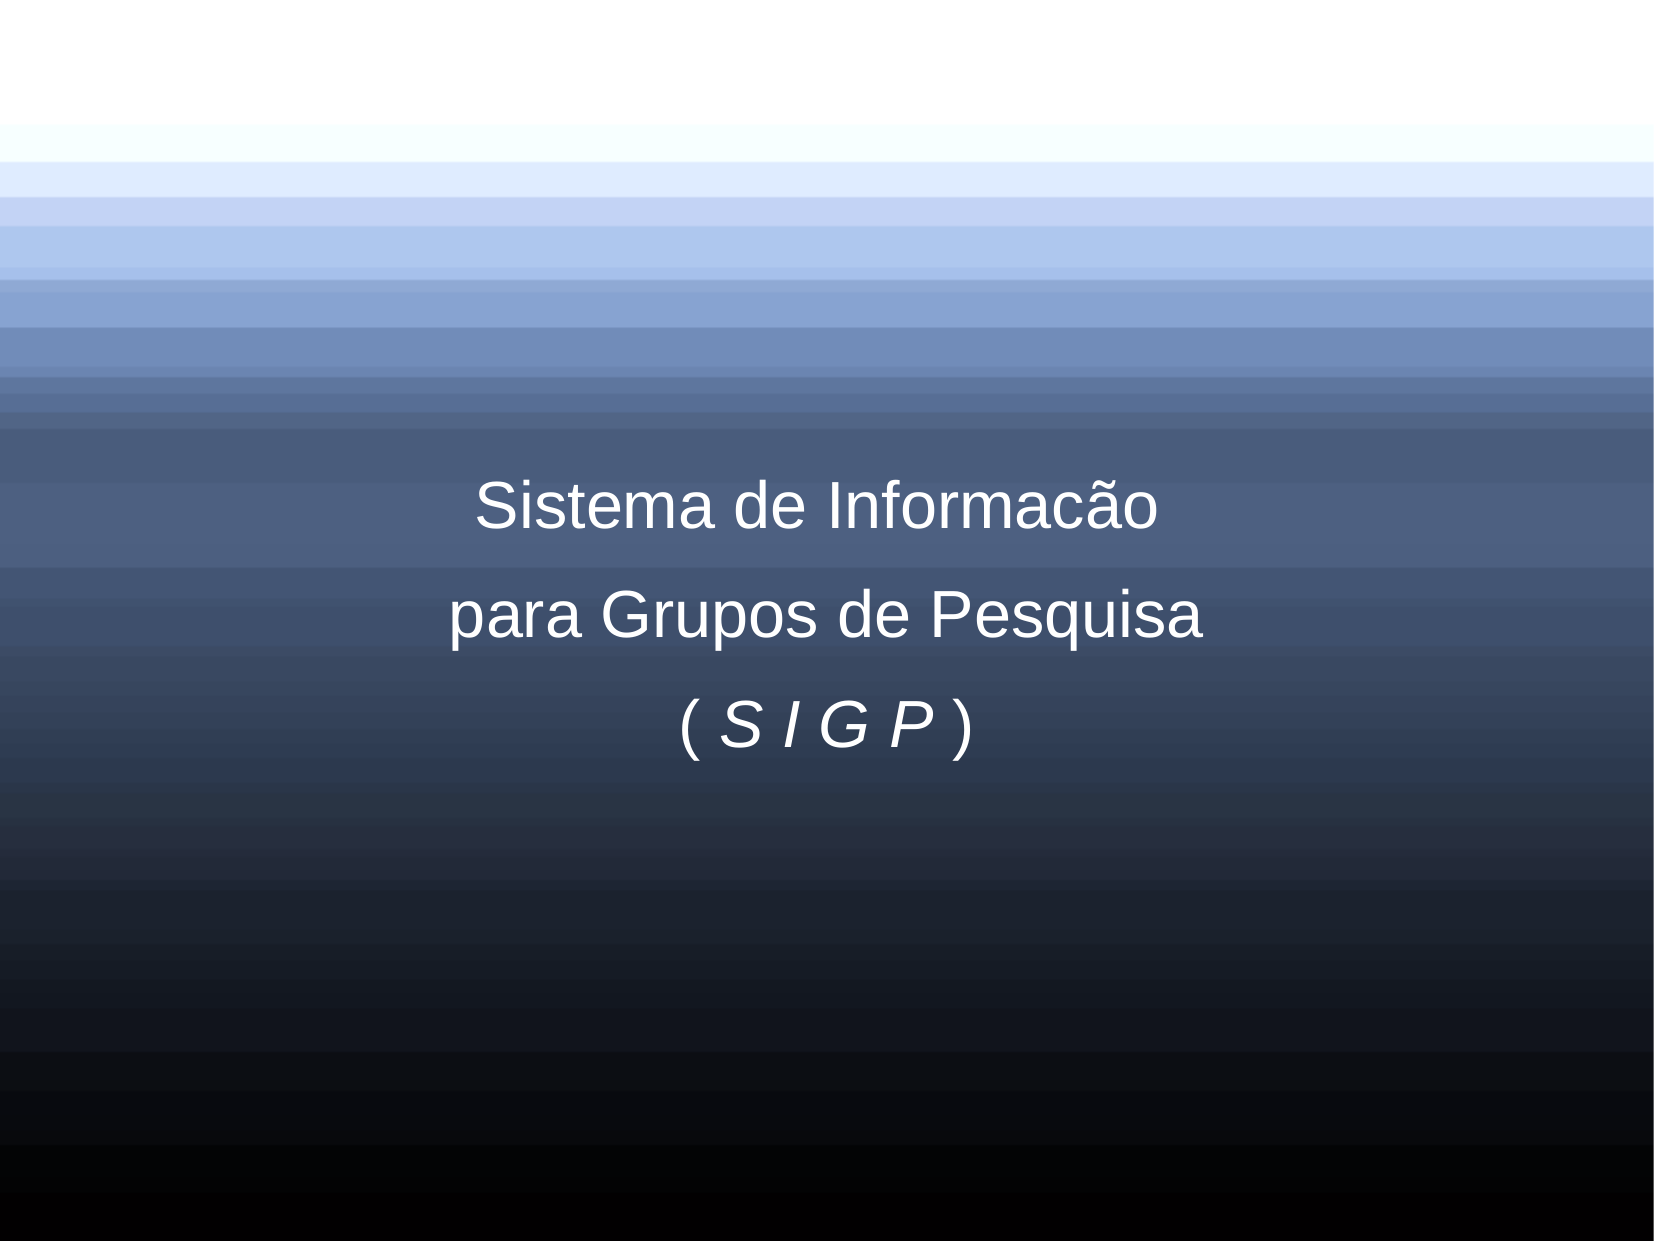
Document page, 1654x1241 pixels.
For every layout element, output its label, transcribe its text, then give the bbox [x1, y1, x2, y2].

subtitle Sistema de Informacão para Grupos de Pesquisa ( S I G P ) [82, 56, 1571, 1166]
